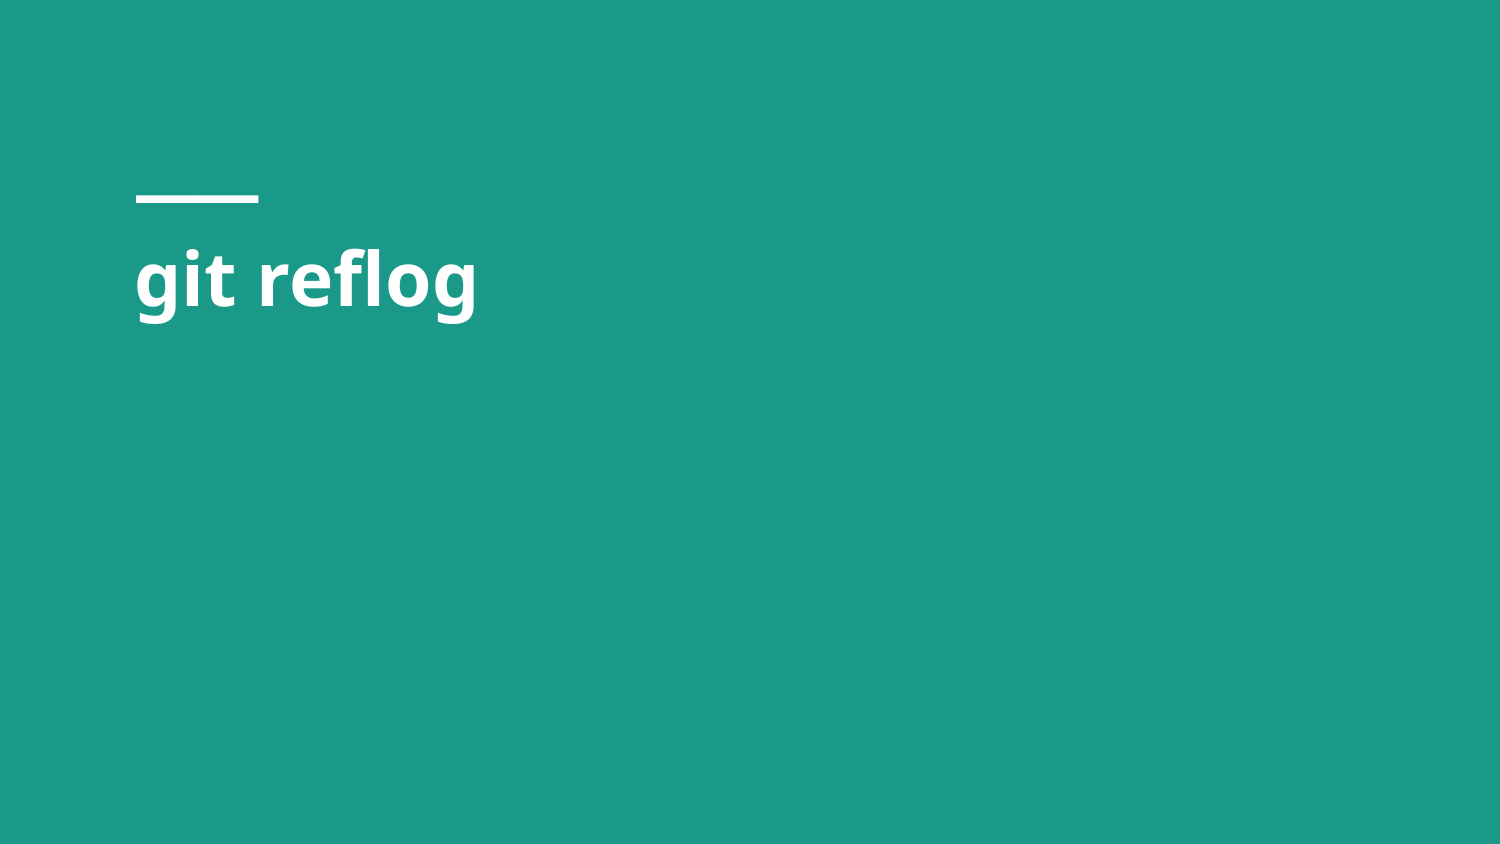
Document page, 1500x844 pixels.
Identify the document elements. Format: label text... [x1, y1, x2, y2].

title git reflog [119, 216, 1381, 466]
